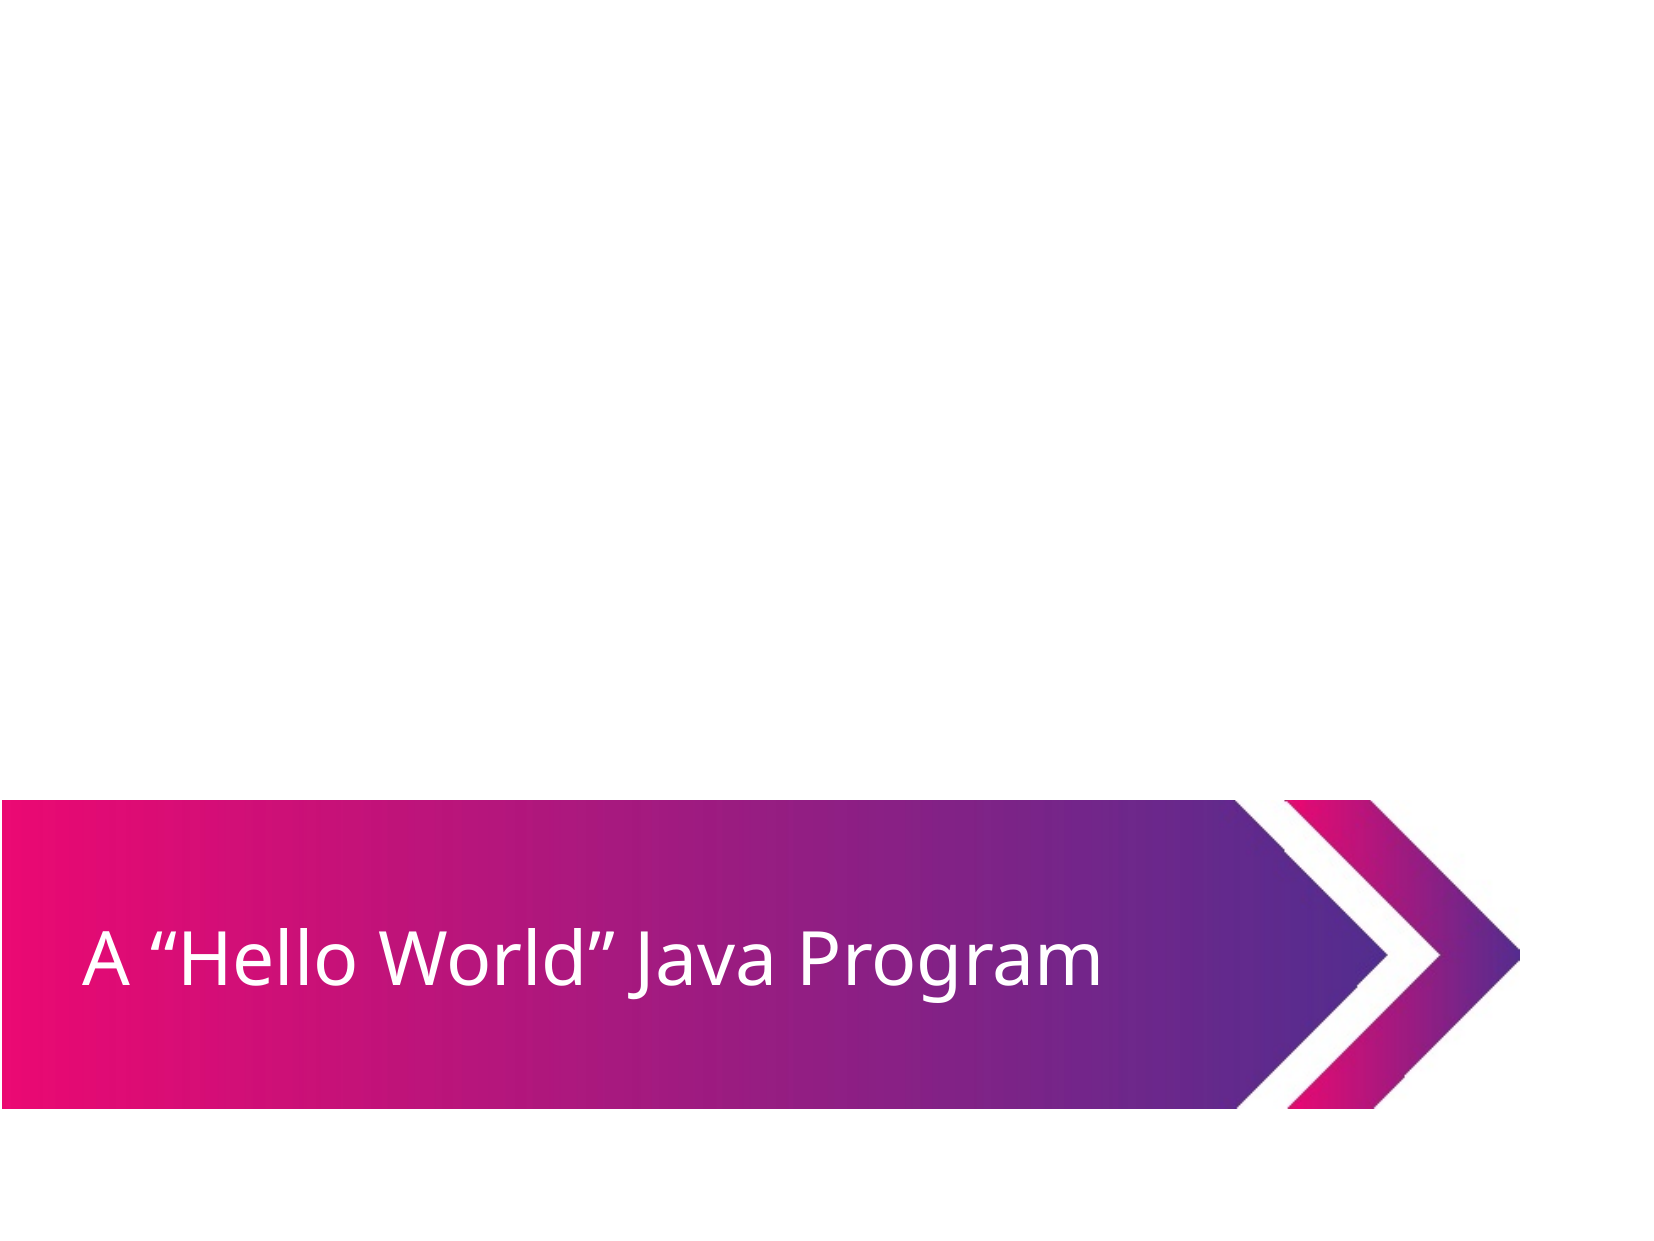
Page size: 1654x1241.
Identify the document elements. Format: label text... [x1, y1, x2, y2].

picture [2, 800, 1520, 1109]
title A “Hello World” Java Program [82, 852, 1396, 1060]
